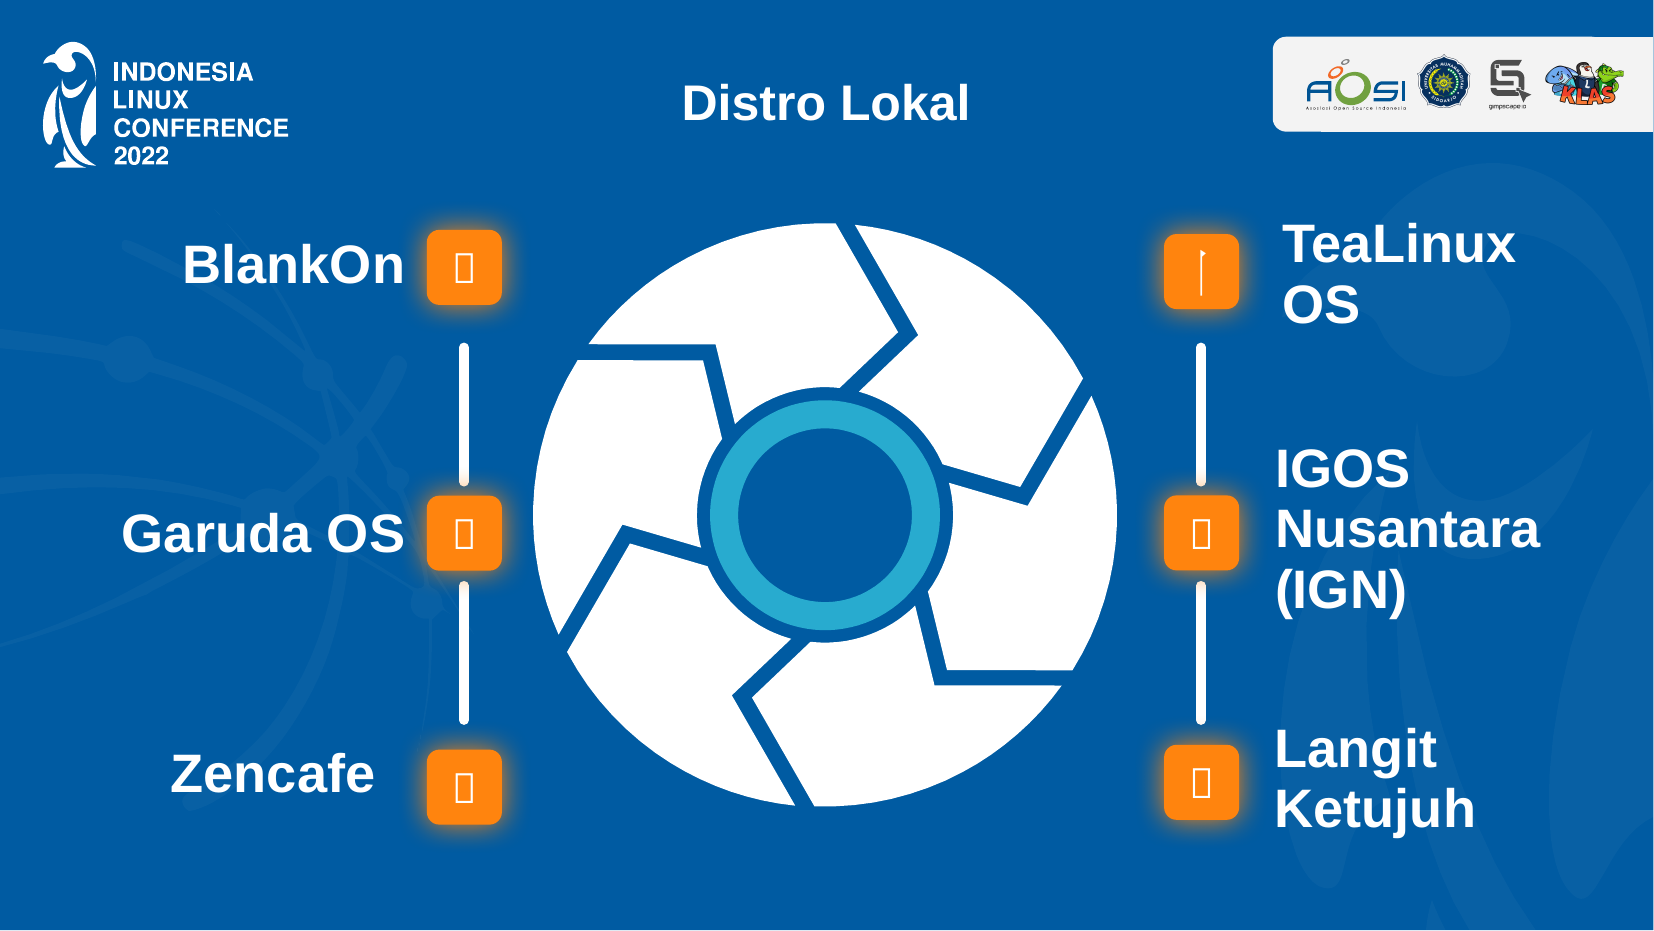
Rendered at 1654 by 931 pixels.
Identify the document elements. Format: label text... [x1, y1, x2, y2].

text_box  [426, 749, 502, 825]
title Distro Lokal [432, 75, 1220, 188]
text_box [567, 543, 796, 806]
text_box [533, 360, 723, 635]
text_box  [1164, 744, 1239, 820]
text_box Zencafe [38, 712, 376, 835]
text_box [927, 395, 1117, 671]
text_box  [426, 229, 502, 305]
text_box [854, 224, 1084, 487]
text_box  [1164, 234, 1240, 310]
text_box  [1164, 495, 1239, 571]
picture [1545, 62, 1624, 105]
text_box [588, 223, 899, 425]
picture [1417, 54, 1471, 108]
text_box  [426, 495, 502, 571]
text_box [710, 400, 940, 631]
text_box Garuda OS [67, 472, 406, 595]
text_box TeaLinux OS [1247, 213, 1585, 335]
text_box IGOS Nusantara (IGN) [1239, 438, 1578, 620]
text_box Langit Ketujuh [1239, 717, 1577, 840]
text_box BlankOn [142, 204, 406, 326]
text_box [751, 605, 1062, 807]
